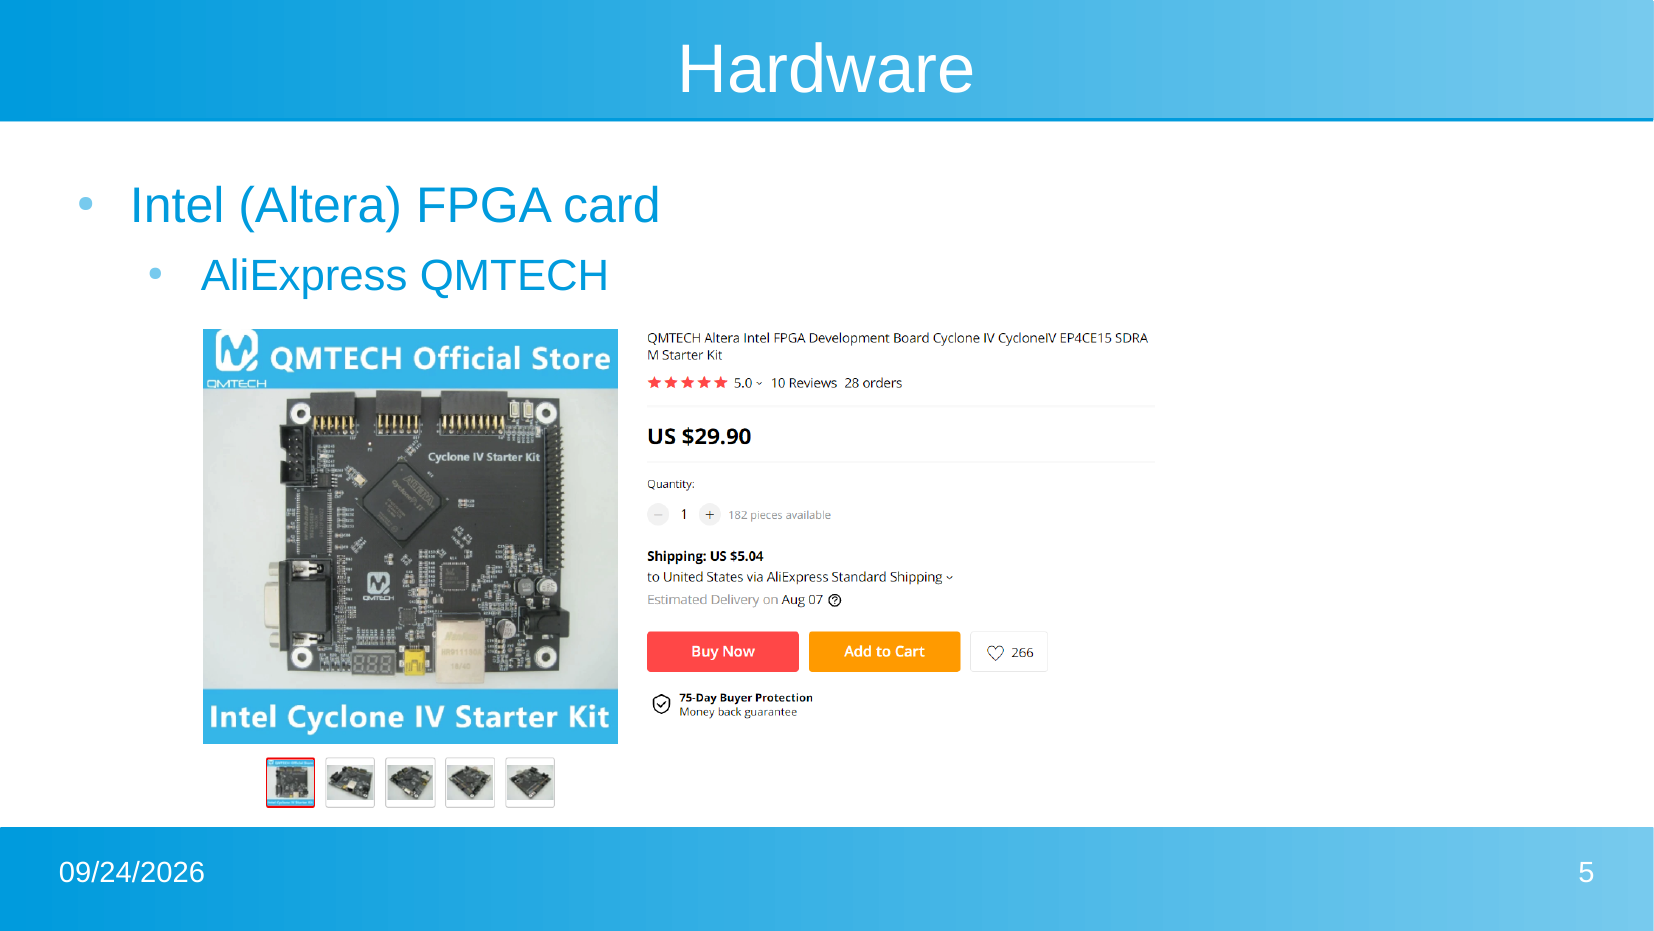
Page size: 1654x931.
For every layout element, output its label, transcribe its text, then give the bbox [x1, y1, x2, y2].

title Hardware [59, 29, 1595, 108]
picture [191, 312, 1163, 826]
list Intel (Altera) FPGA card AliExpress QMTECH [59, 177, 1595, 768]
